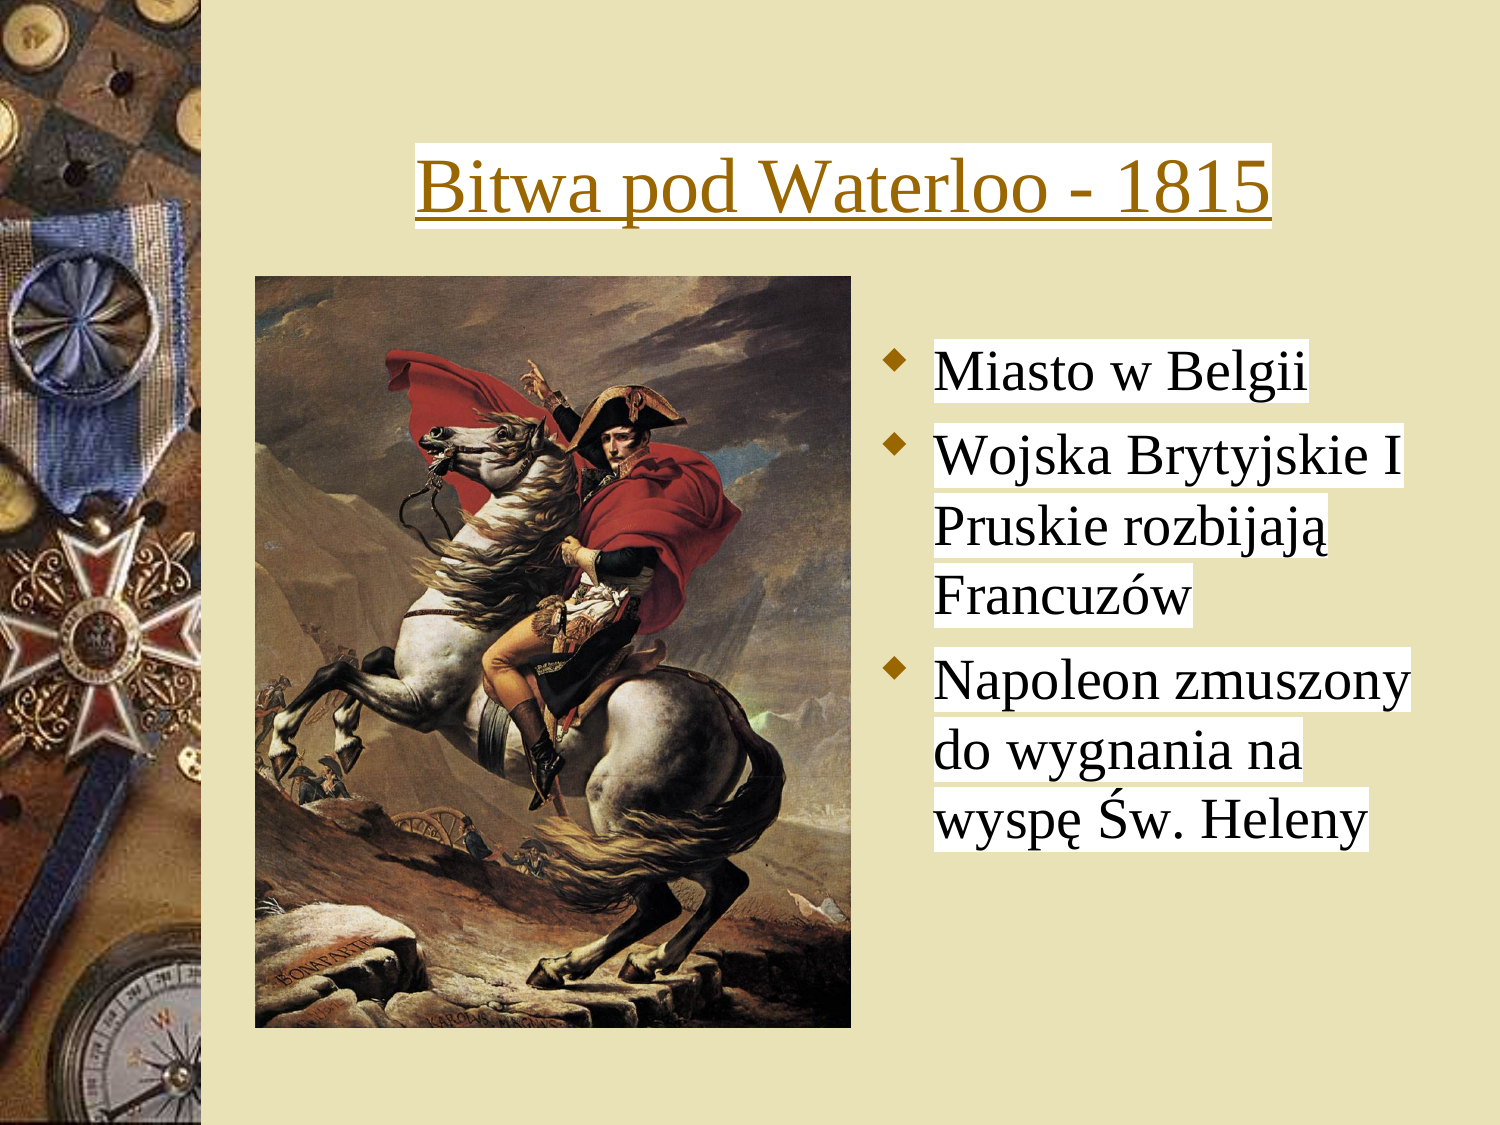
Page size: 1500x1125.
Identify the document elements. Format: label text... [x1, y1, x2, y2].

picture [0, 0, 201, 1125]
list Miasto w Belgii Wojska Brytyjskie I Pruskie rozbijają Francuzów Napoleon zmuszony do wygnania na wyspę Św. Heleny [862, 324, 1476, 1000]
picture [255, 276, 851, 1028]
title Bitwa pod Waterloo - 1815 [224, 87, 1463, 275]
